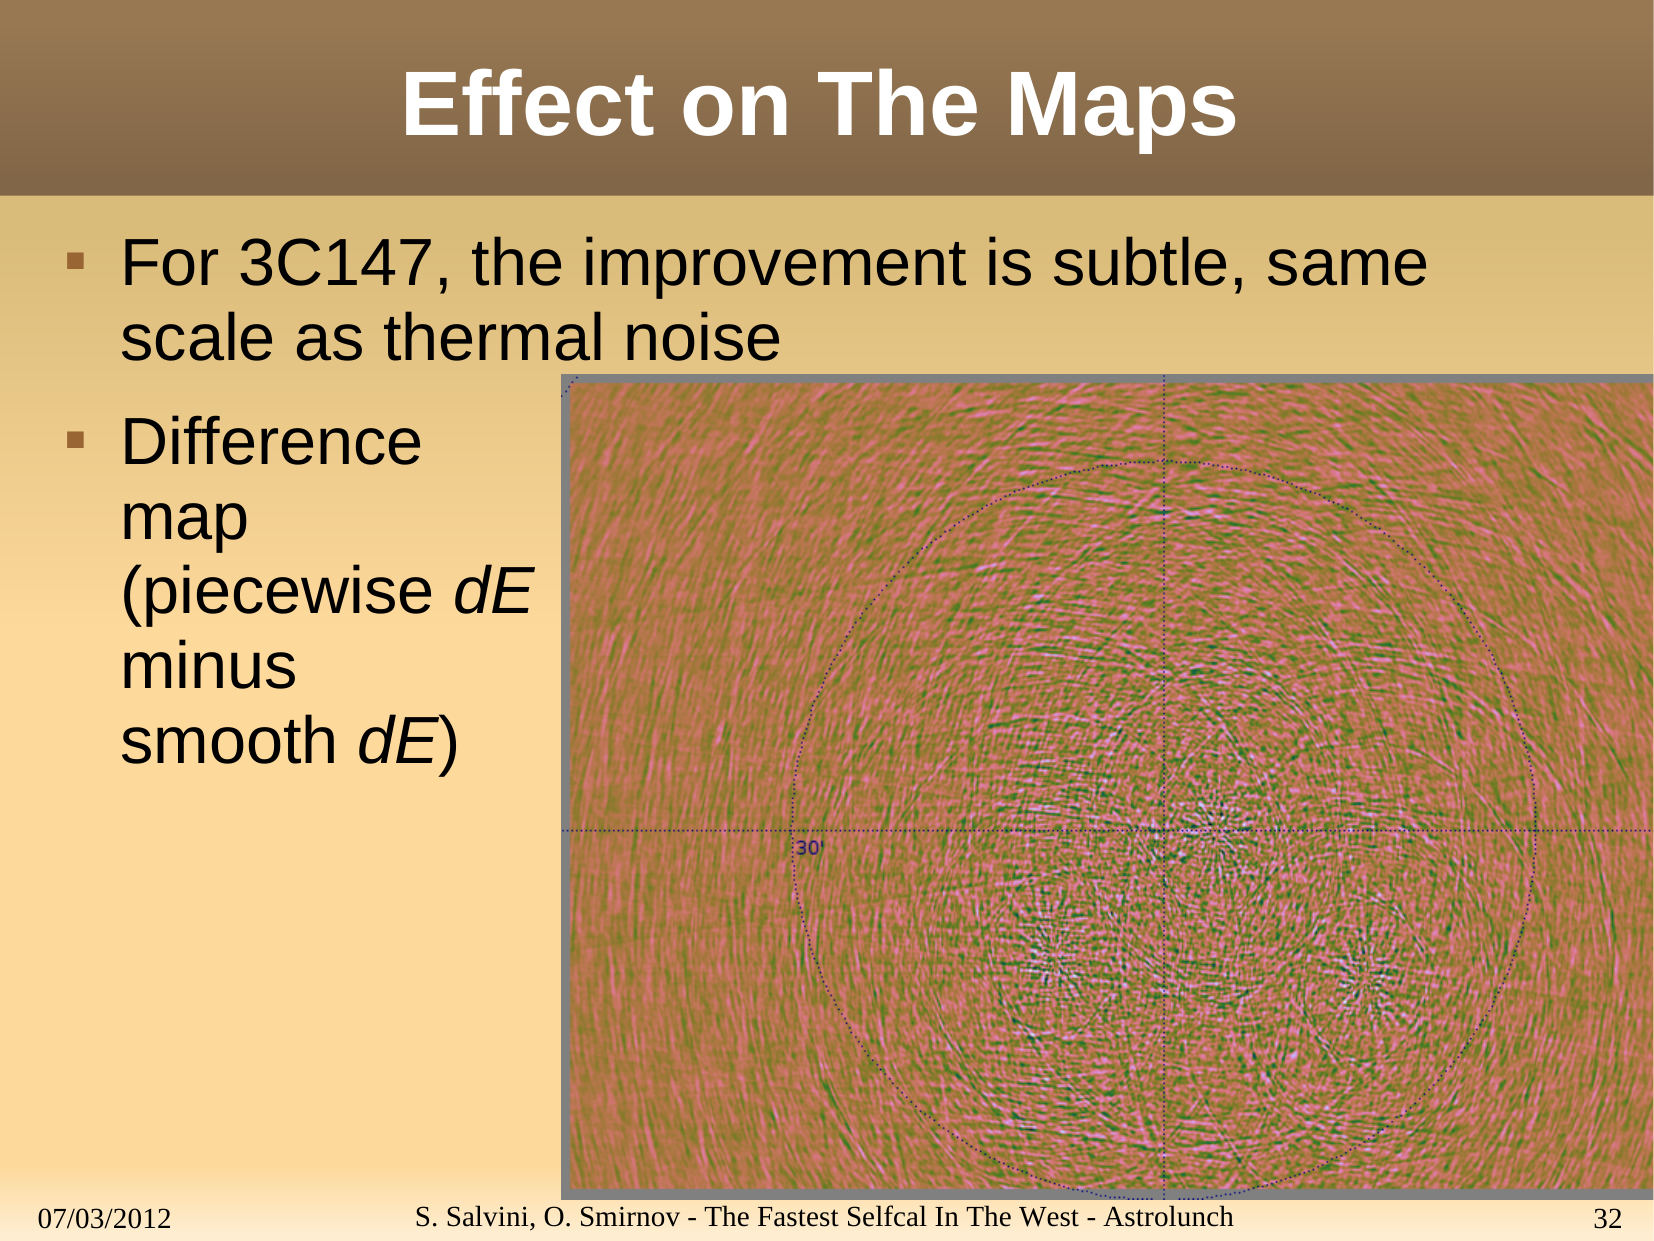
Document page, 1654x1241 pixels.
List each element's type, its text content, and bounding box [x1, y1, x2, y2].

title Effect on The Maps [76, 7, 1565, 200]
picture [0, 0, 1654, 1241]
list For 3C147, the improvement is subtle, same scale as thermal noise Difference map (piecewise dE minus smooth dE) [49, 225, 1538, 1029]
